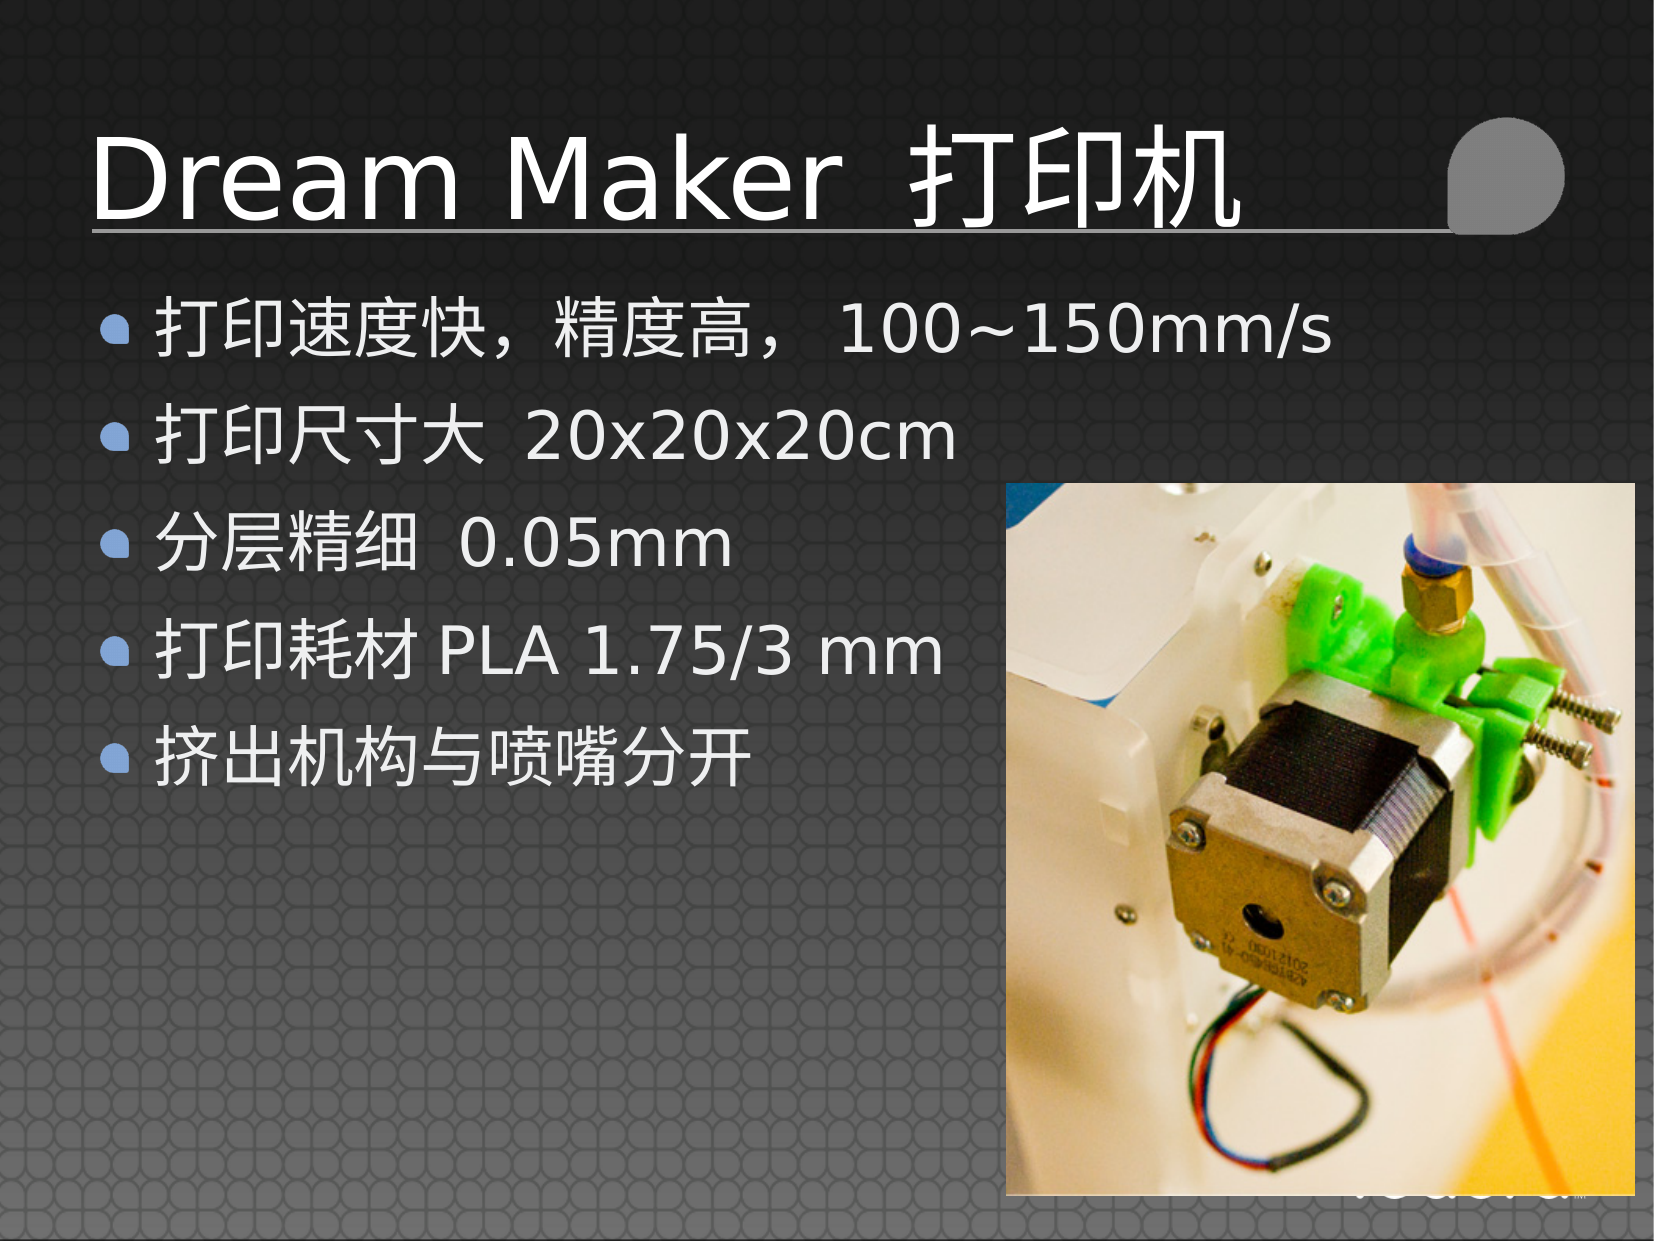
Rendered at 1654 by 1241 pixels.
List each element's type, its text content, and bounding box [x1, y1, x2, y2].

list 打印速度快，精度高，100~150mm/s 打印尺寸大 20x20x20cm 分层精细 0.05mm 打印耗材PLA 1.75/3 mm 挤出机构与喷嘴分开 [82, 290, 1571, 1010]
picture [0, 0, 1654, 1241]
title Dream Maker 打印机 [86, 112, 1576, 249]
